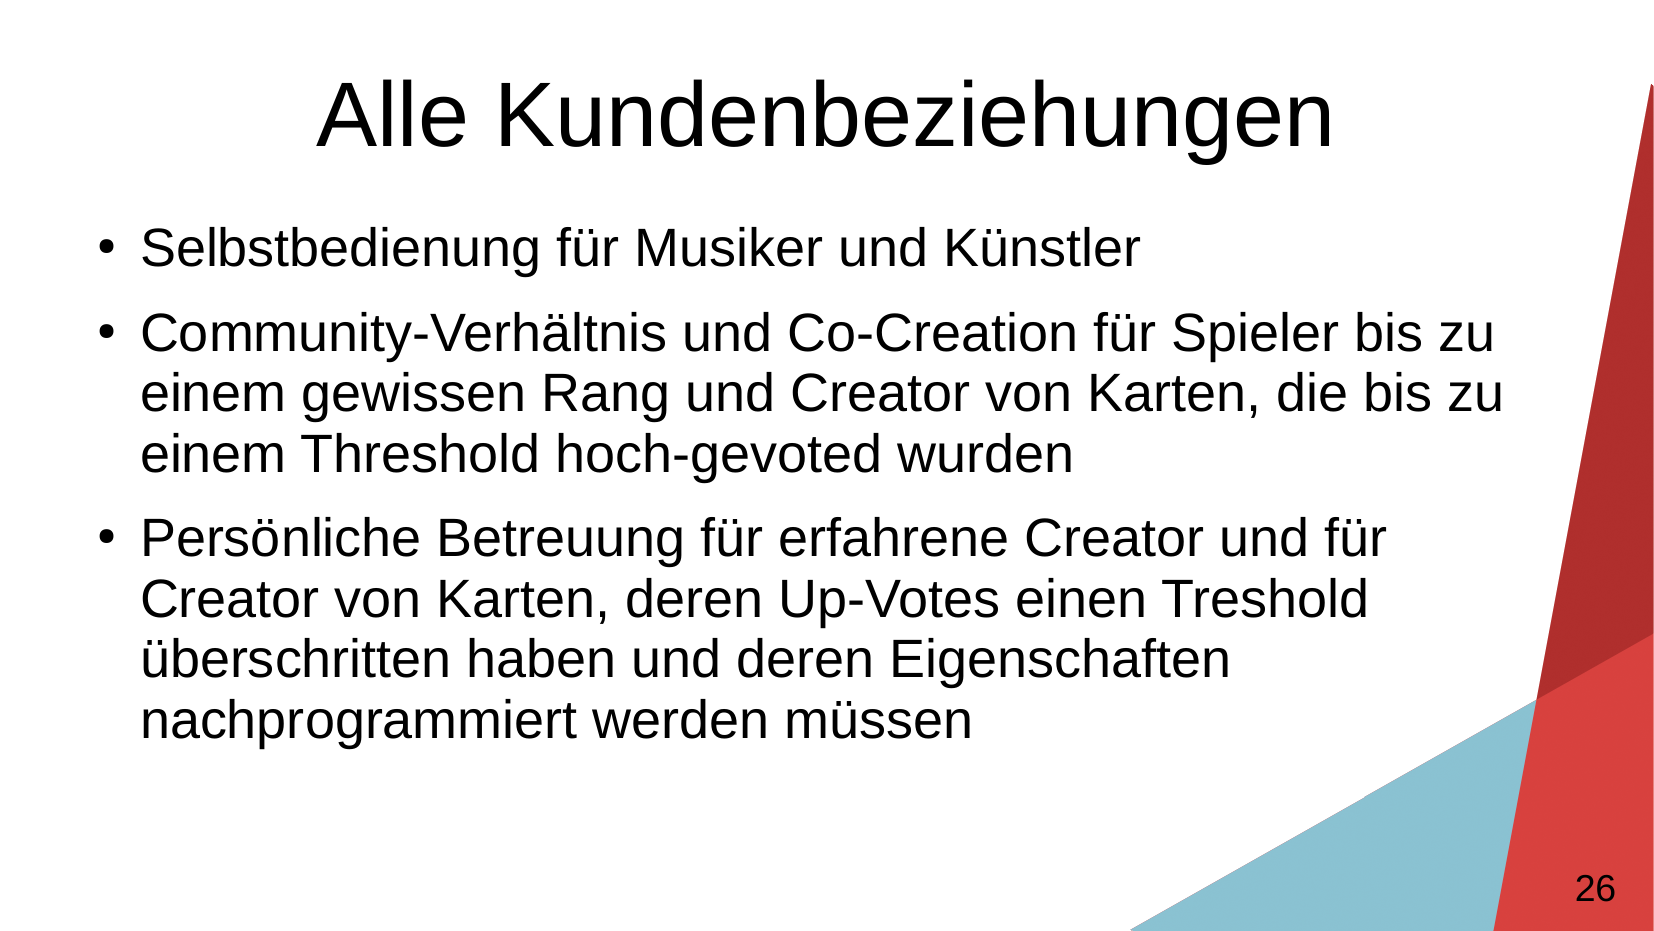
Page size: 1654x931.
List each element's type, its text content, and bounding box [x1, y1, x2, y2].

picture [1075, 84, 1654, 931]
title Alle Kundenbeziehungen [82, 37, 1571, 193]
list Selbstbedienung für Musiker und Künstler Community-Verhältnis und Co-Creation für Spieler bis zu einem gewissen Rang und Creator von Karten, die bis zu einem Threshold hoch-gevoted wurden Persönliche Betreuung für erfahrene Creator und für Creator von Karten, deren Up-Votes einen Treshold überschritten haben und deren Eigenschaften nachprogrammiert werden müssen [82, 217, 1571, 758]
